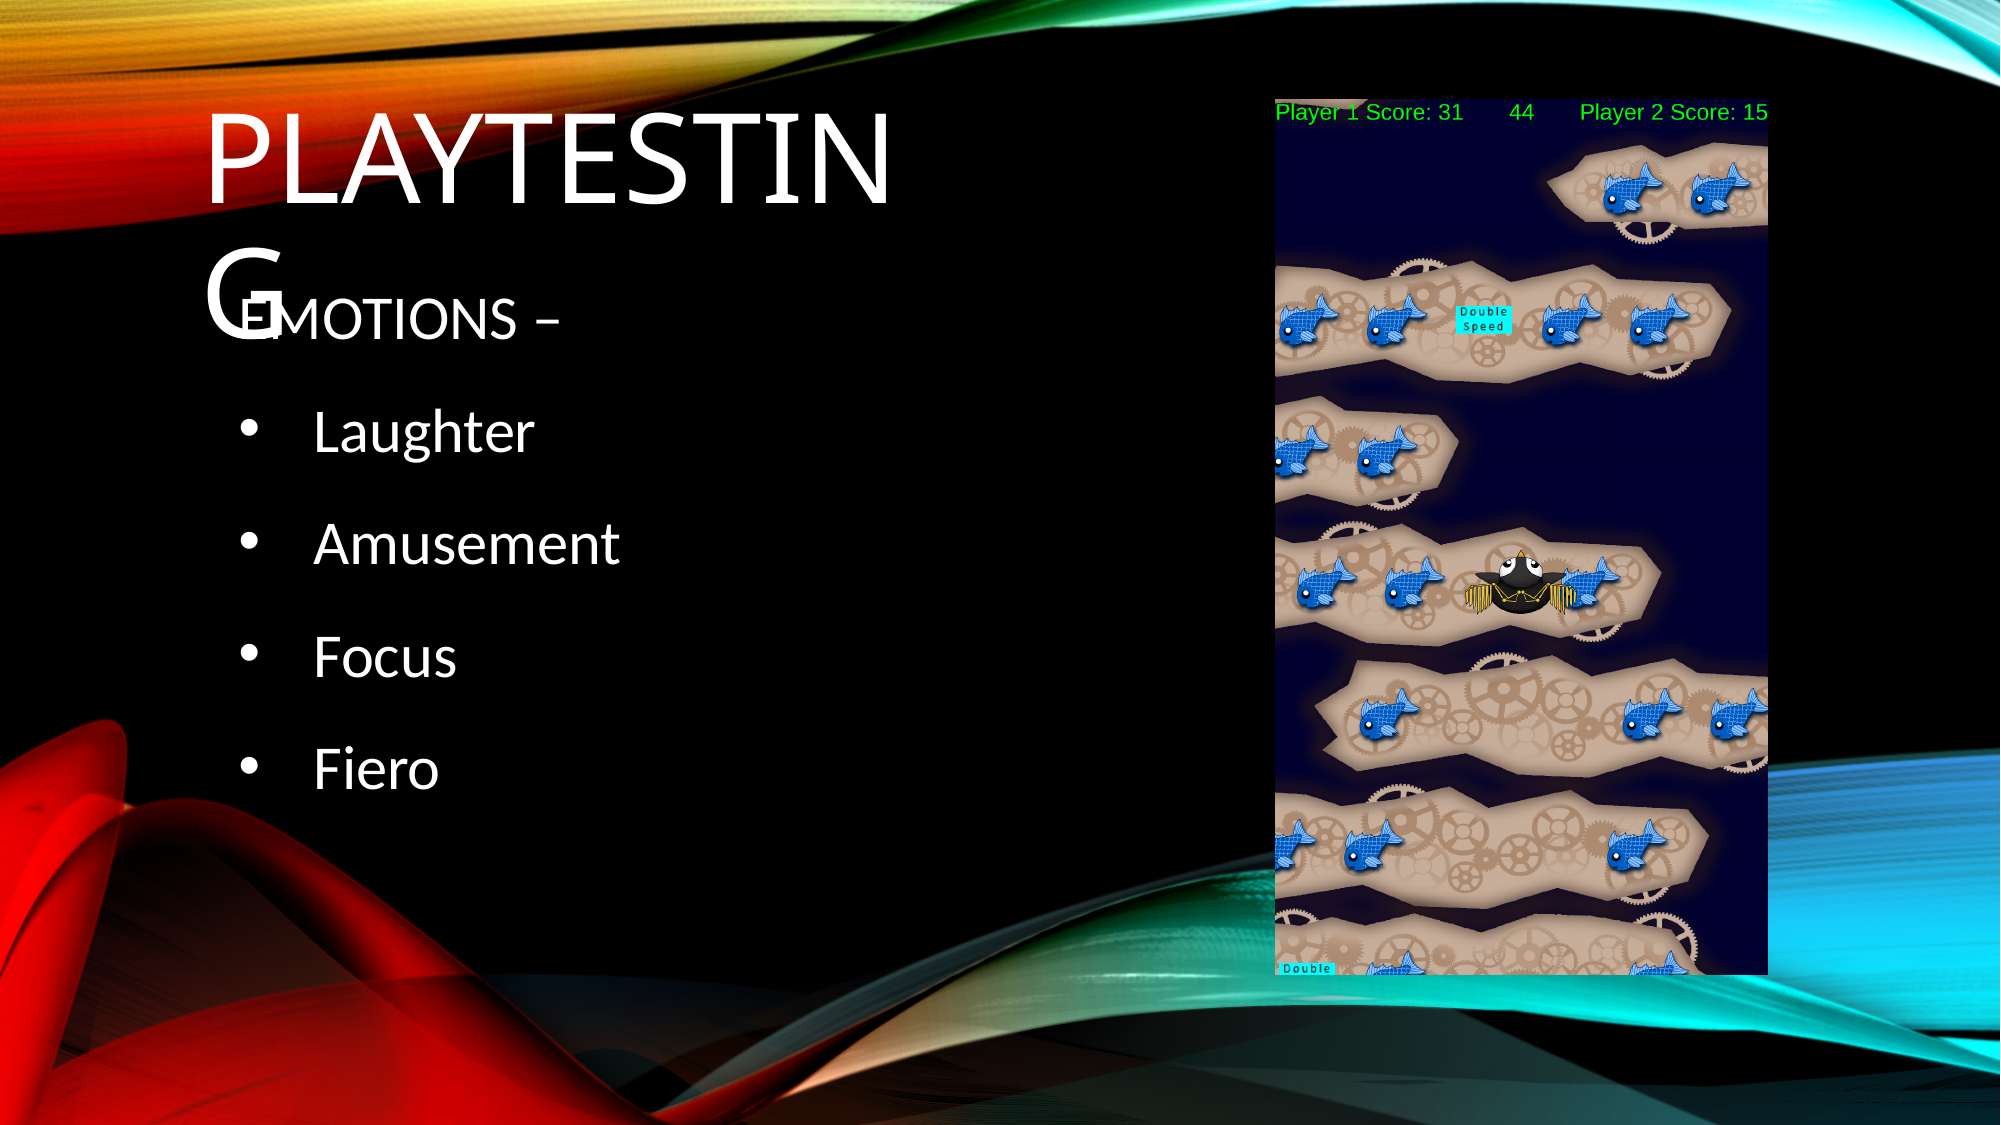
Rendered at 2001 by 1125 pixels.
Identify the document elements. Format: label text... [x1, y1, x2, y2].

title Playtesting [185, 88, 1000, 231]
text_box EMOTIONS – Laughter Amusement Focus Fiero [223, 270, 1088, 804]
picture [1275, 99, 1768, 975]
